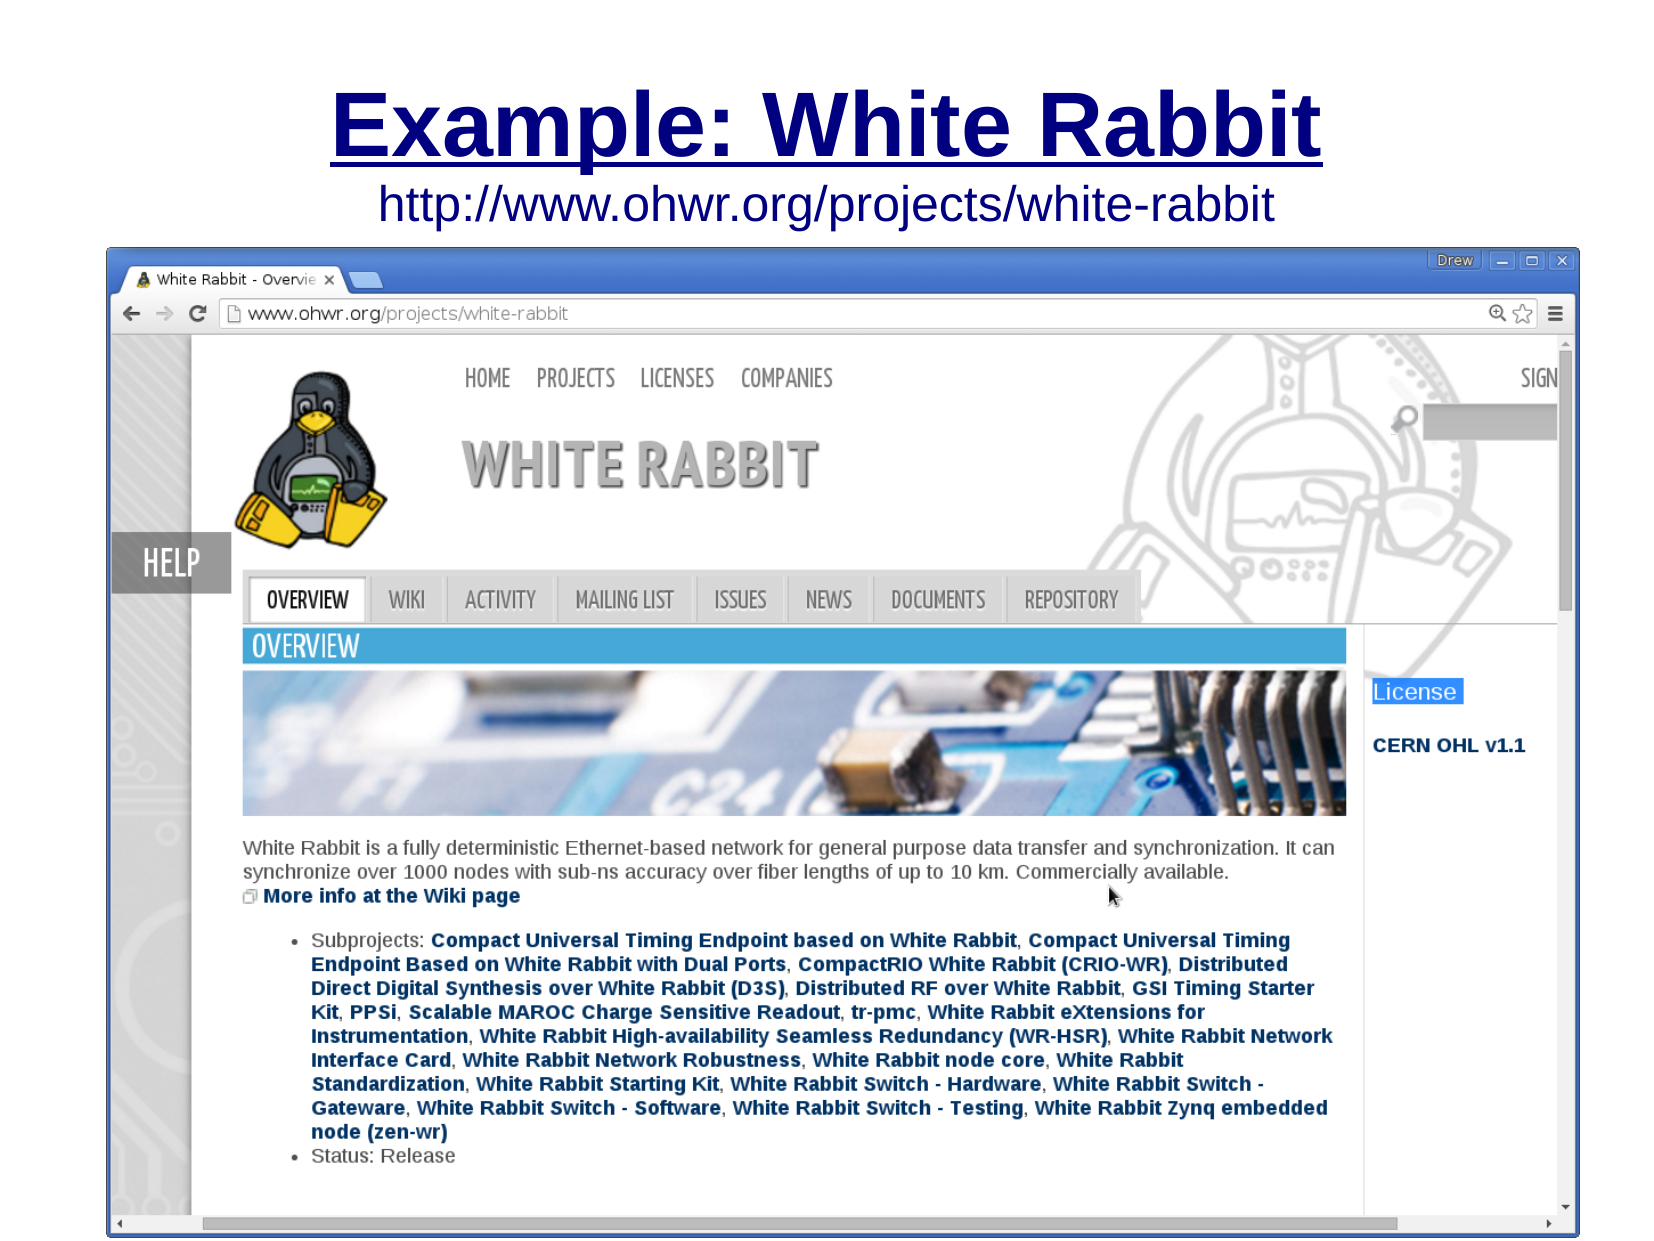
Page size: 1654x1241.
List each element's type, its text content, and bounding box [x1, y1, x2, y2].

picture [106, 247, 1580, 1238]
title Example: White Rabbit http://www.ohwr.org/projects/white-rabbit [82, 49, 1571, 257]
